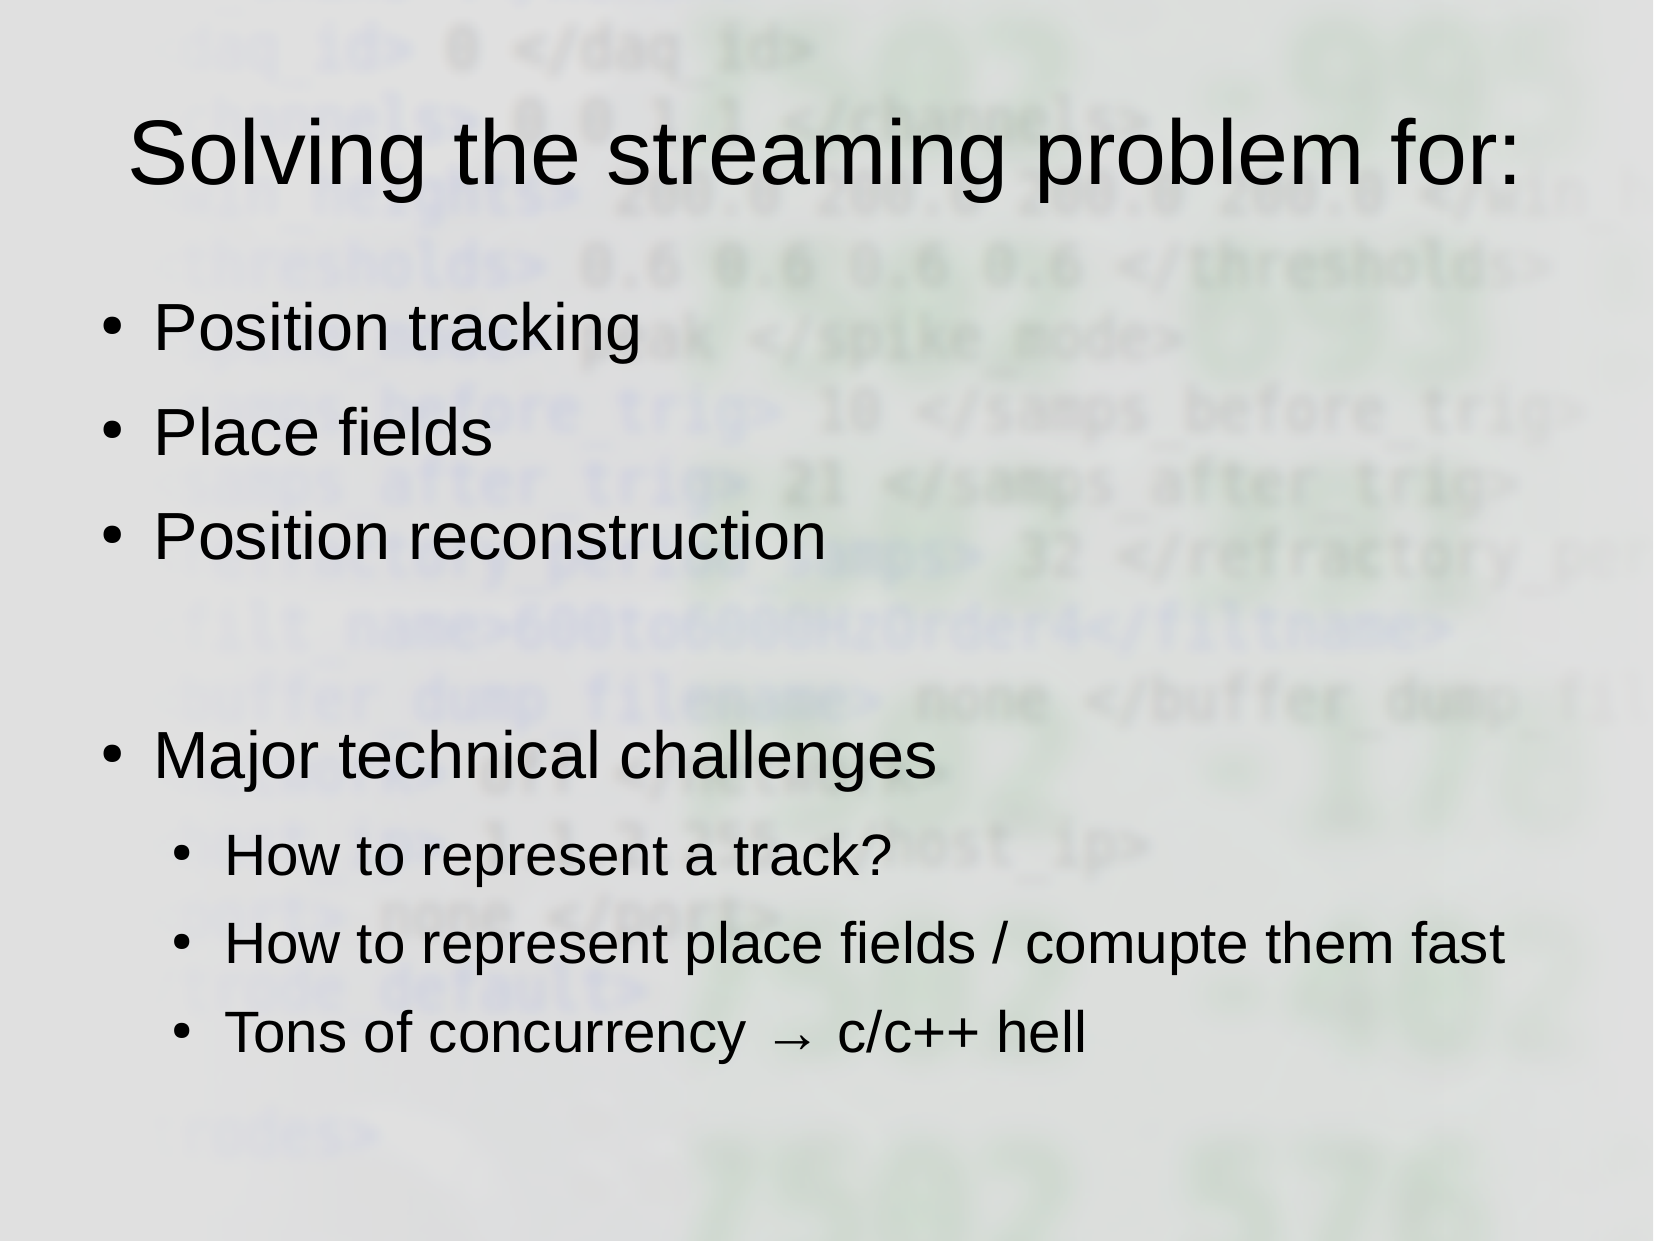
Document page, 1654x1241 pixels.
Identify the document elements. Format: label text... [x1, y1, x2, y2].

title Solving the streaming problem for: [82, 49, 1571, 257]
picture [0, 0, 1654, 1241]
list Major technical challenges How to represent a track? How to represent place fields / comupte them fast Tons of concurrency → c/c++ hell [82, 717, 1571, 1109]
list Position tracking Place fields Position reconstruction [82, 290, 1571, 681]
